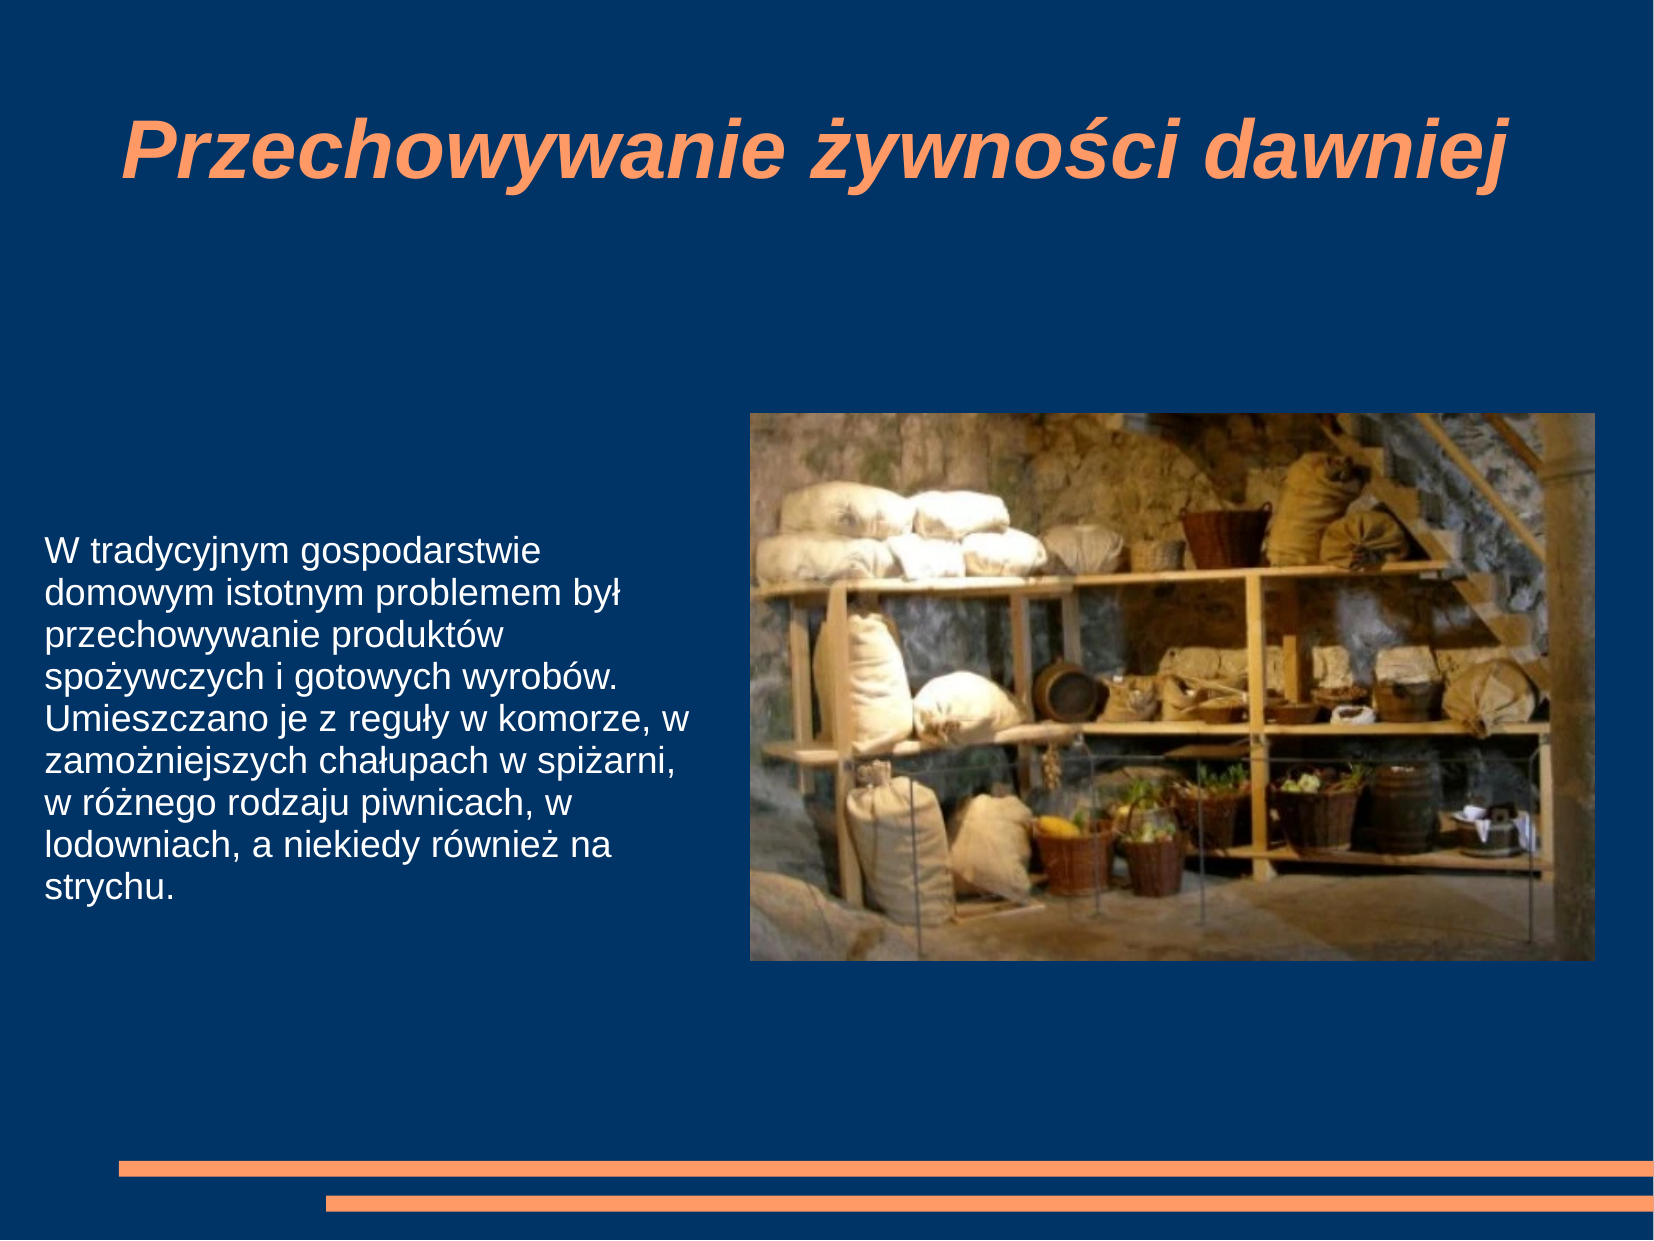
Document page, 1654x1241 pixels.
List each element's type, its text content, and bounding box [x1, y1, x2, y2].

picture [750, 413, 1595, 961]
text_box W tradycyjnym gospodarstwie domowym istotnym problemem był przechowywanie produktów spożywczych i gotowych wyrobów. Umieszczano je z reguły w komorze, w zamożniejszych chałupach w spiżarni, w różnego rodzaju piwnicach, w lodowniach, a niekiedy również na strychu. [29, 522, 728, 916]
title Przechowywanie żywności dawniej [121, 46, 1534, 254]
